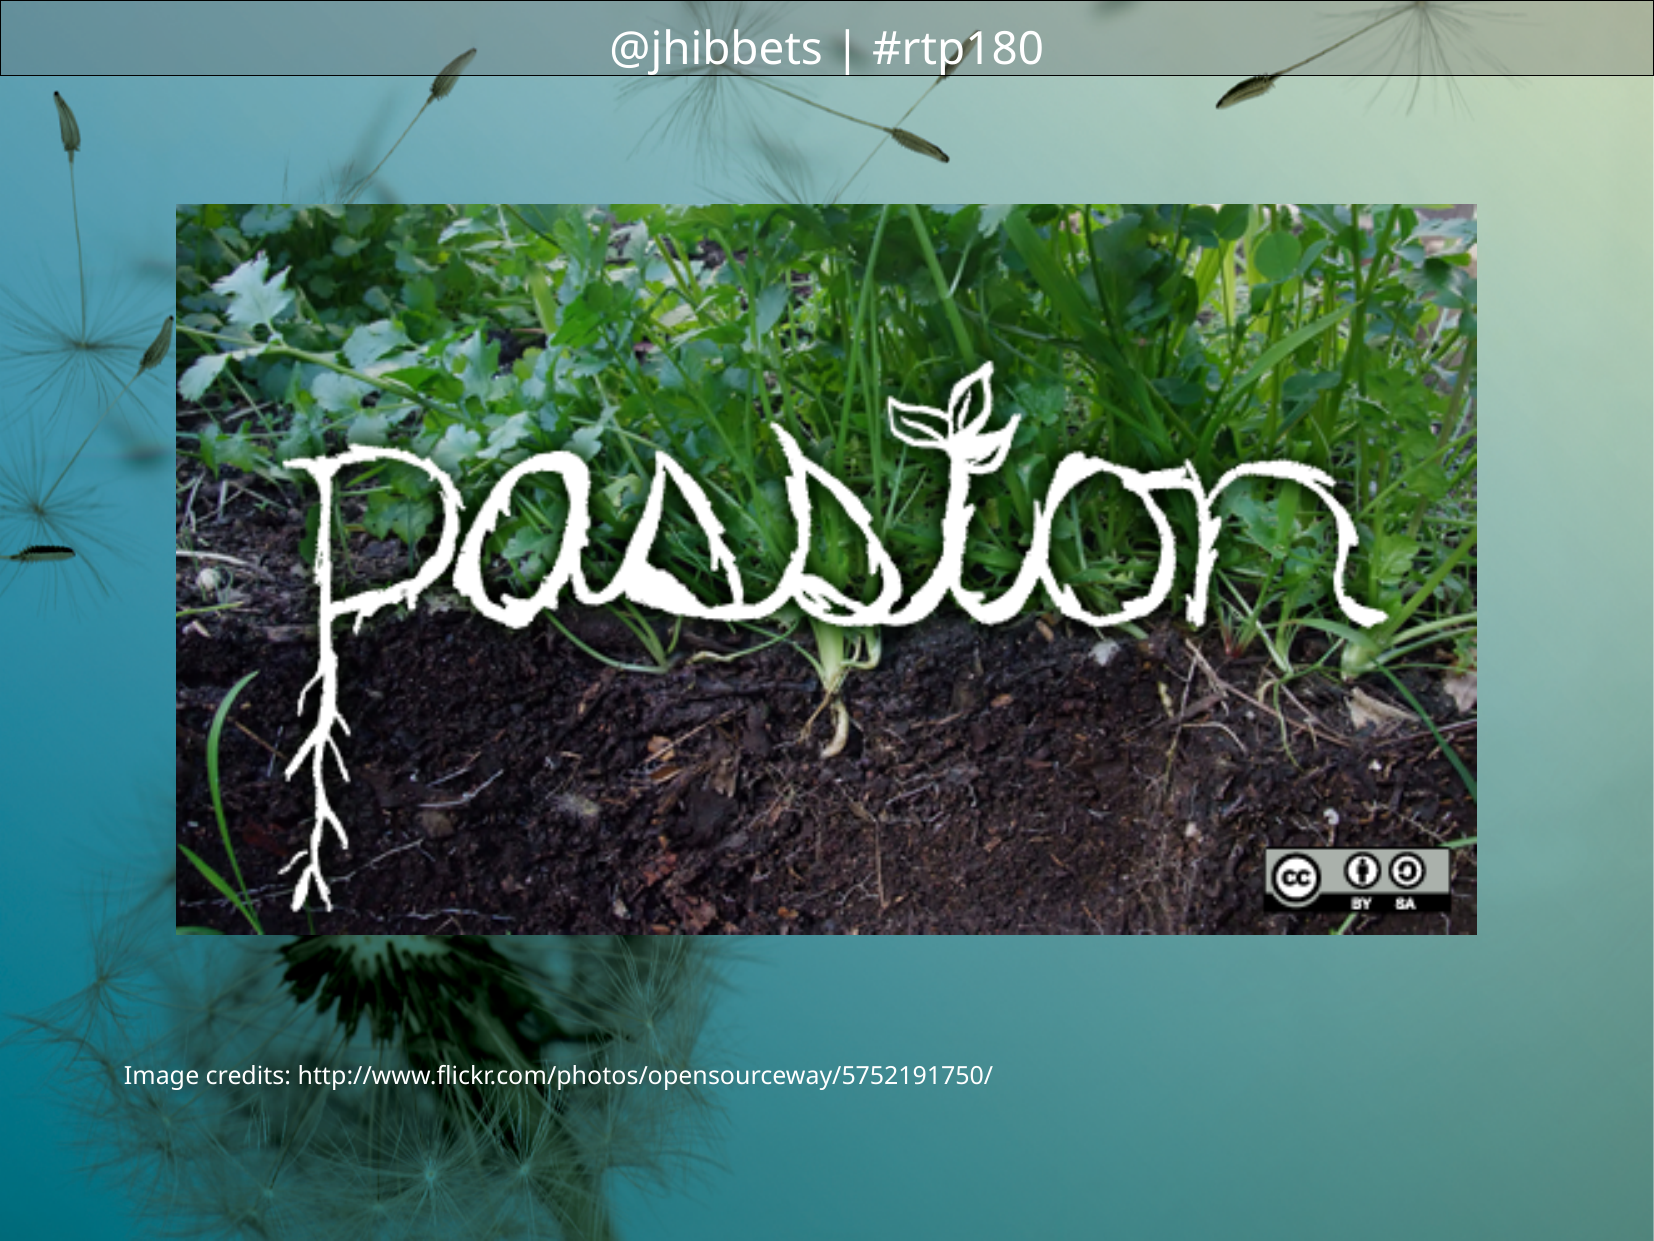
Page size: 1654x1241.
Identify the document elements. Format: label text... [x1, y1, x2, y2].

picture [0, 76, 1654, 1241]
text_box Image credits: http://www.flickr.com/photos/opensourceway/5752191750/ [109, 1050, 1006, 1094]
